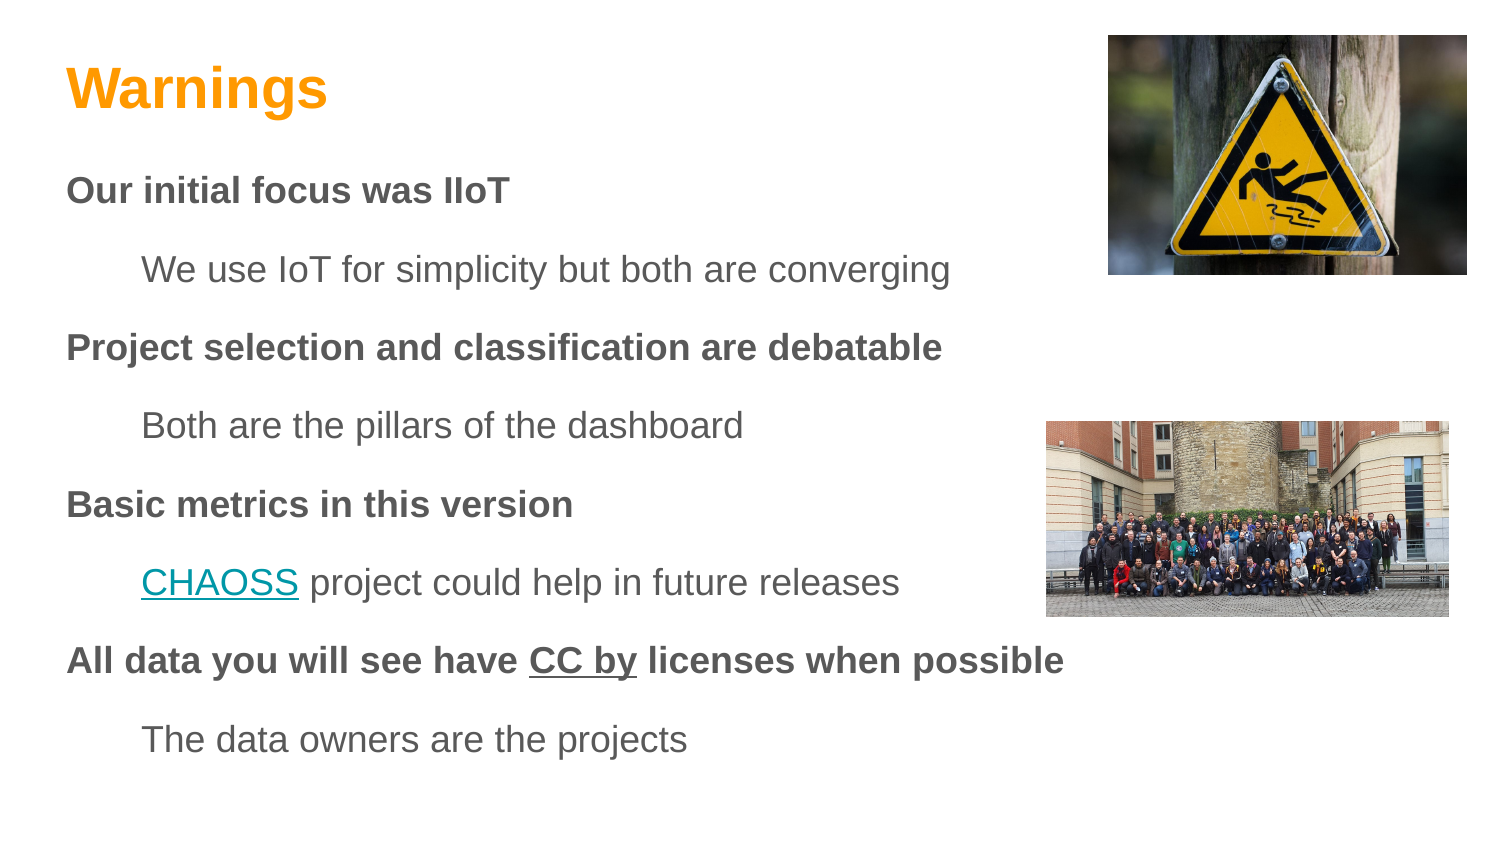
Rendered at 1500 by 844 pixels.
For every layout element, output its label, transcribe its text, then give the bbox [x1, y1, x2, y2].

picture [1108, 35, 1467, 275]
picture [1046, 421, 1449, 617]
title Warnings [51, 35, 1108, 130]
list Our initial focus was IIoT We use IoT for simplicity but both are converging Project selection and classification are debatable Both are the pillars of the dashboard Basic metrics in this version CHAOSS project could help in future releases All data you will see have CC by licenses when possible The data owners are the projects [51, 151, 1449, 761]
